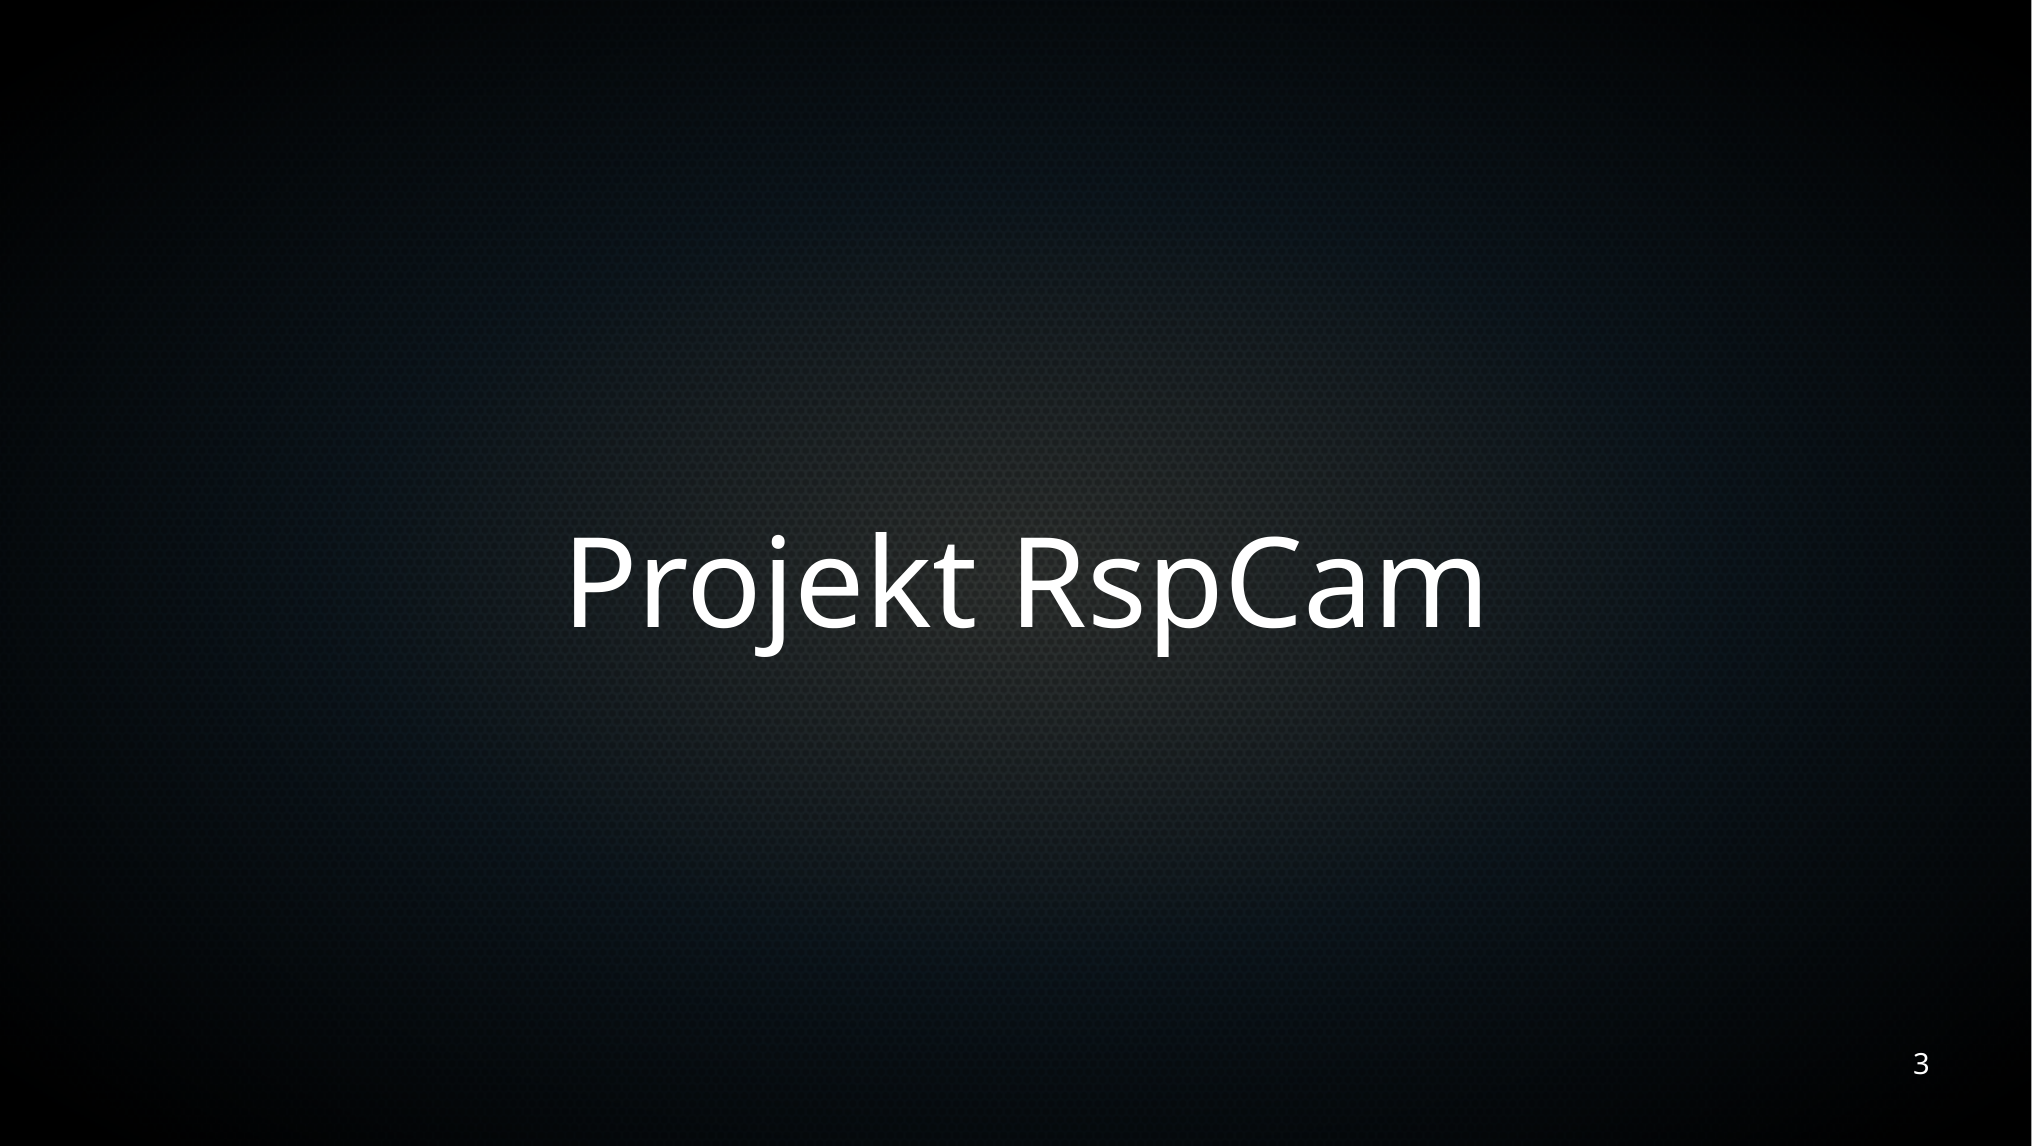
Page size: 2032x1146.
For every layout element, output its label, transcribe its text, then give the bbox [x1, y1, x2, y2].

title Projekt RspCam [297, 483, 1756, 675]
picture [0, 0, 2032, 1146]
